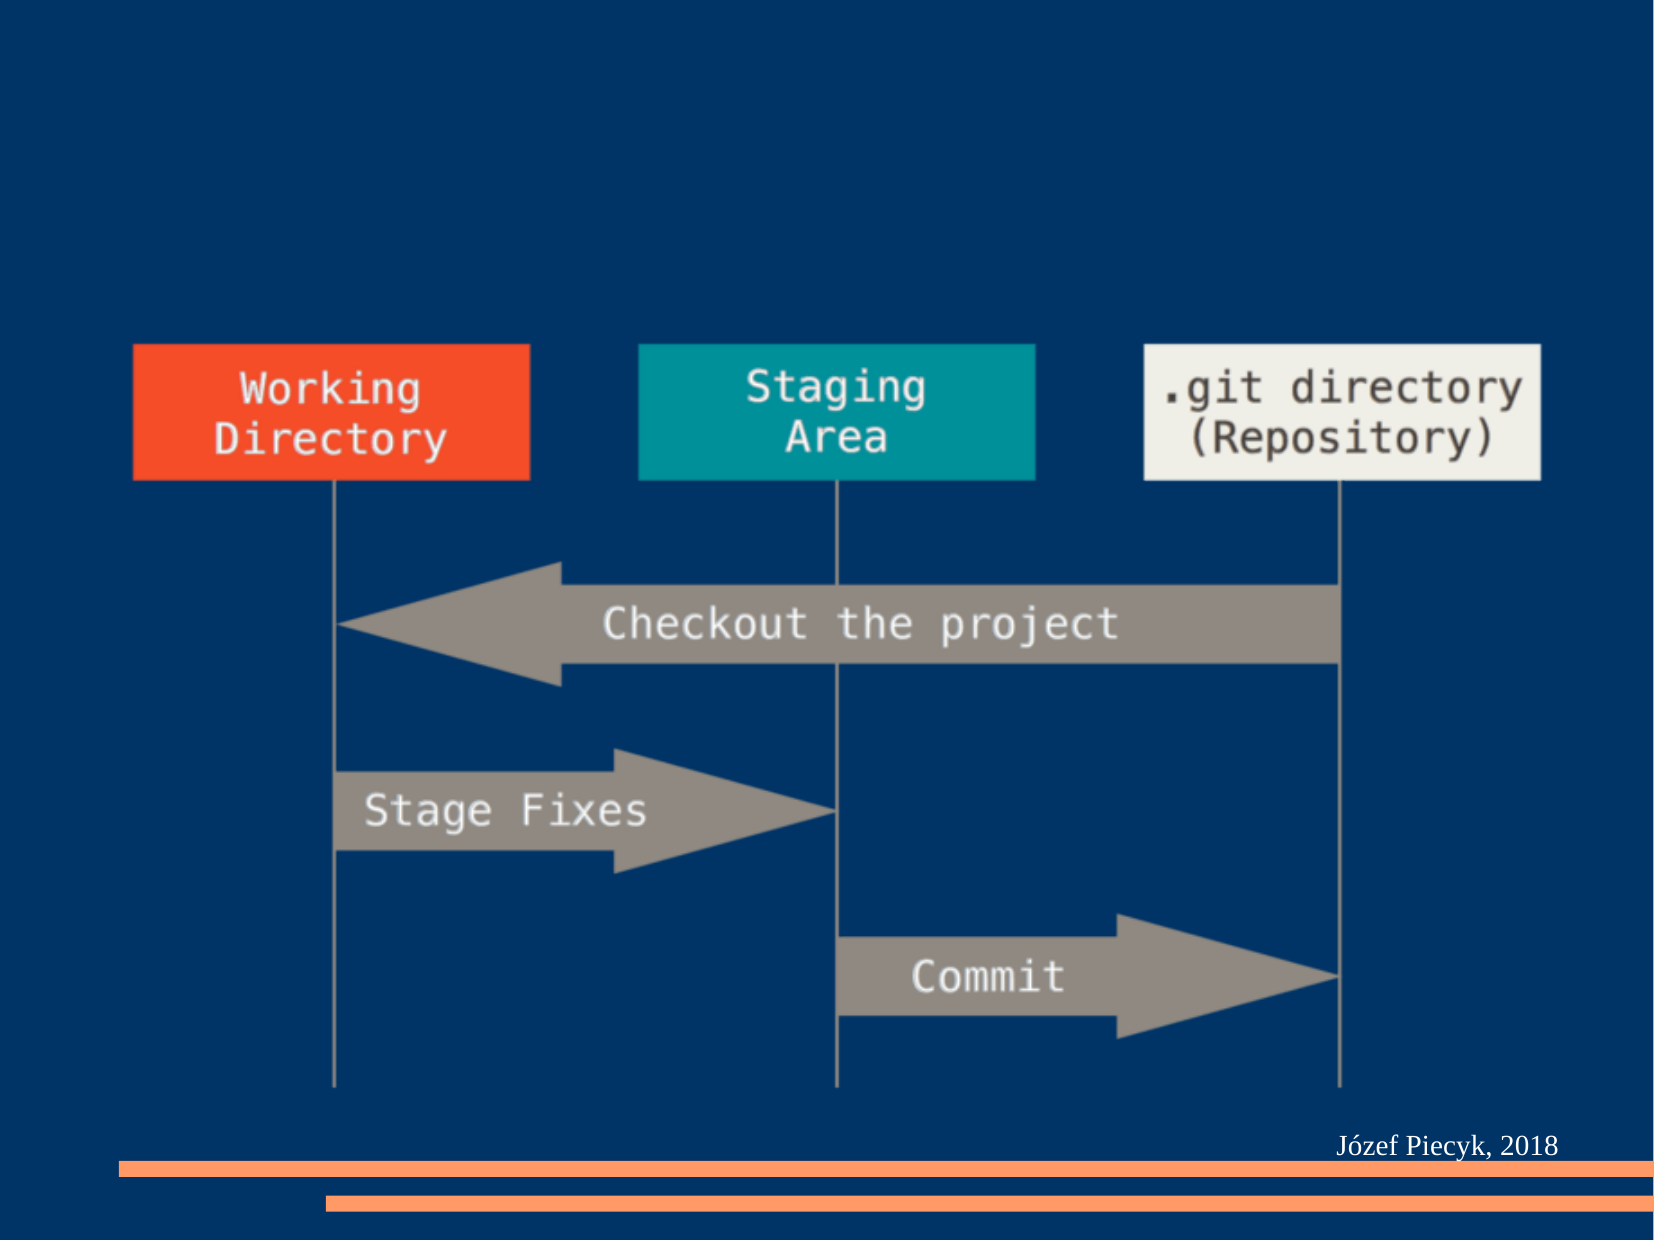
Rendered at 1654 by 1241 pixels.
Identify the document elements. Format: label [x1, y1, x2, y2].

picture [121, 330, 1561, 1124]
